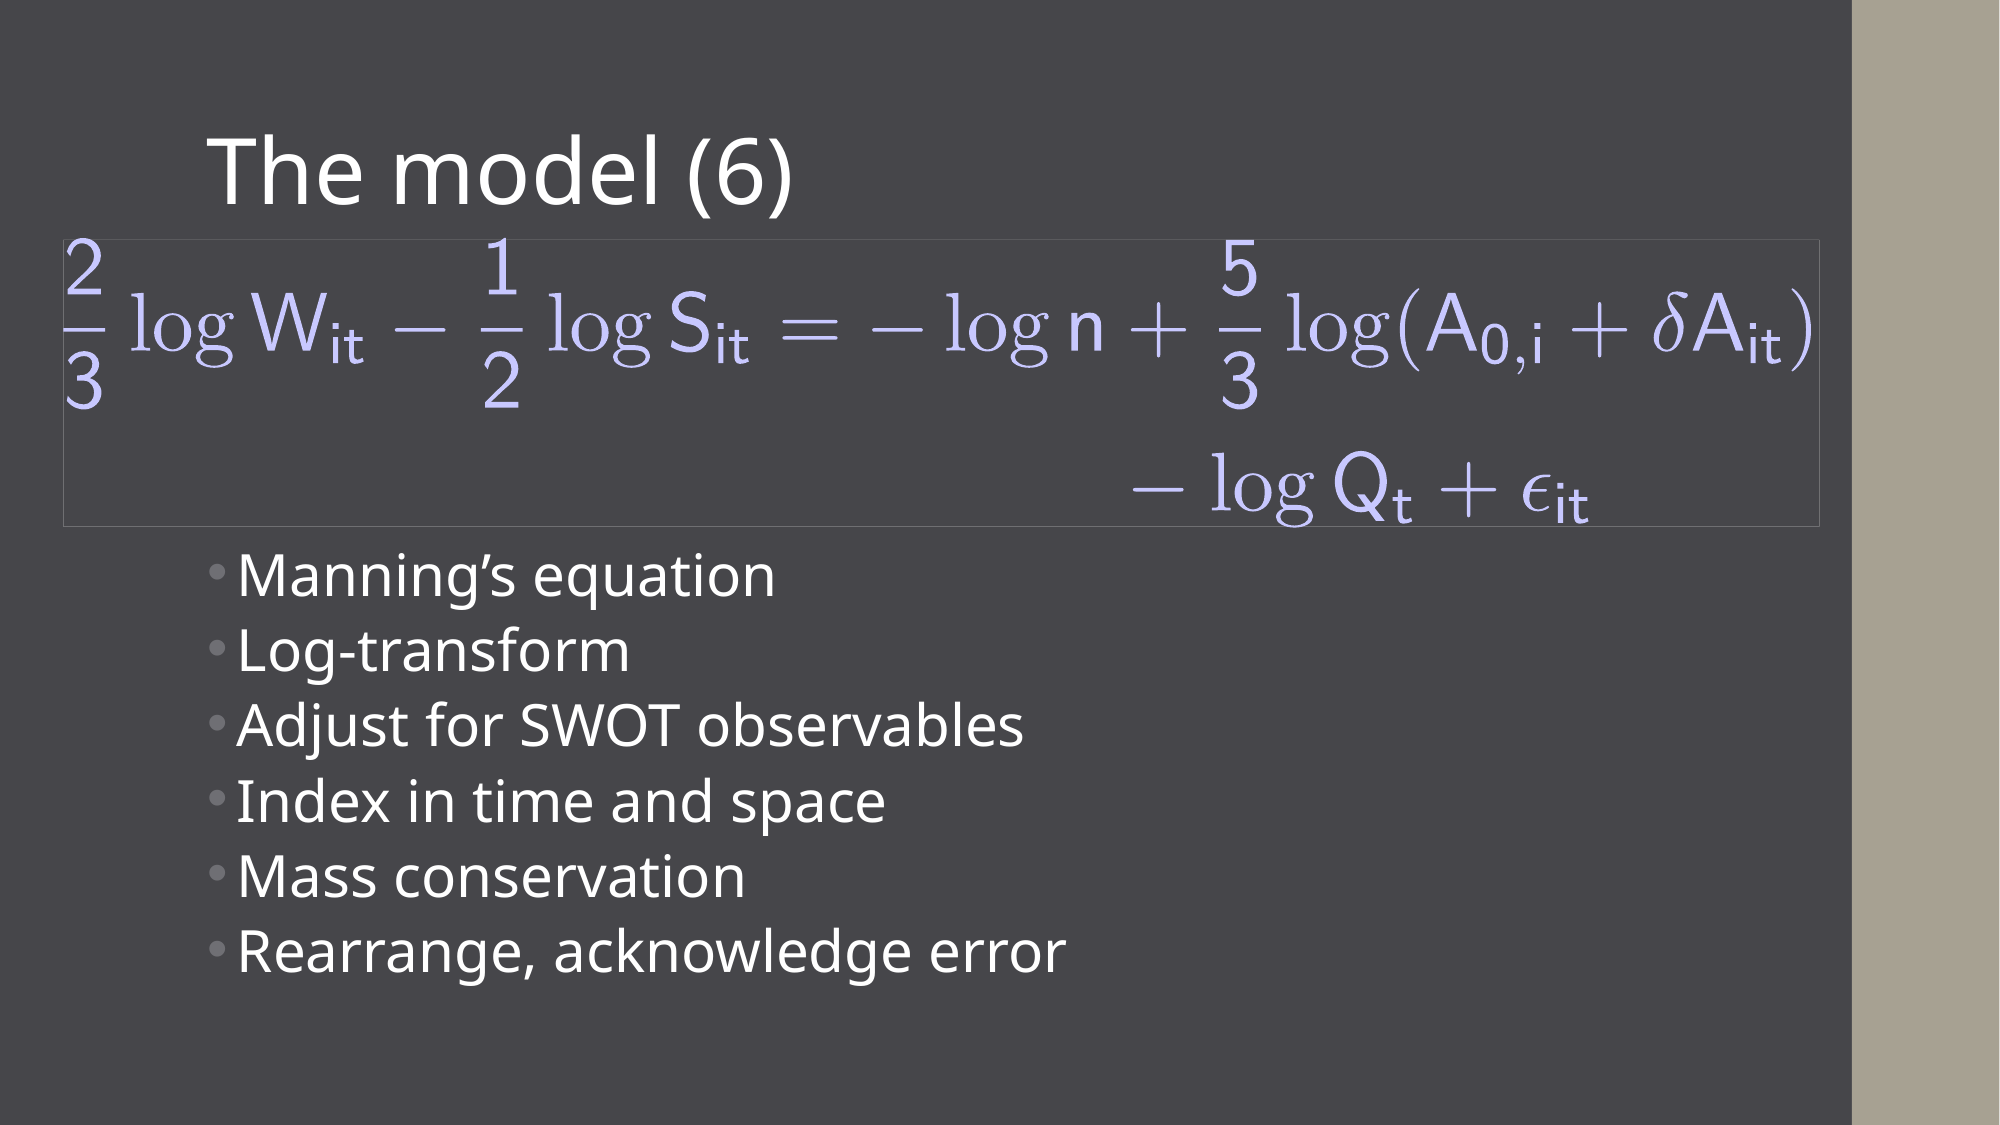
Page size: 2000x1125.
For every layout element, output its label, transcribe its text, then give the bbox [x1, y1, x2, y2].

list Manning’s equation Log-transform Adjust for SWOT observables Index in time and space Mass conservation Rearrange, acknowledge error [206, 536, 1617, 1125]
title The model (6) [206, 60, 1797, 239]
text_box [63, 237, 1820, 528]
